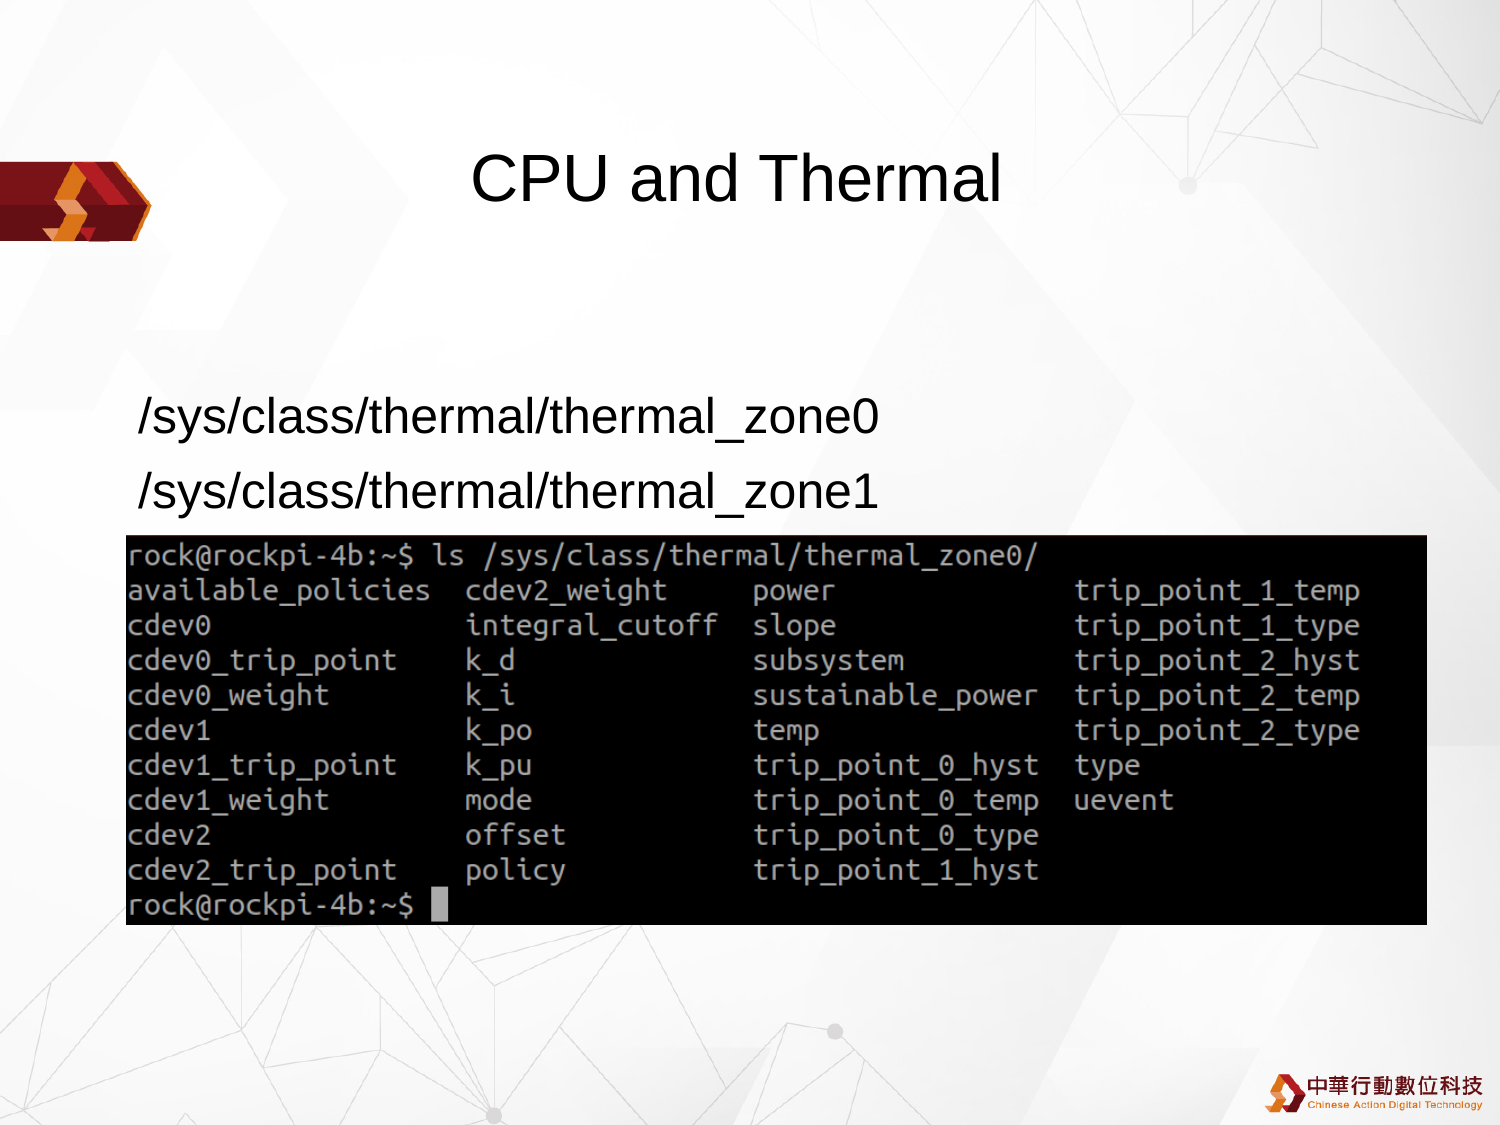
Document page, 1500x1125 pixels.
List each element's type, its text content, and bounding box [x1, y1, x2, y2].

text_box /sys/class/thermal/thermal_zone0 [123, 375, 997, 450]
title CPU and Thermal [107, 101, 1367, 255]
text_box /sys/class/thermal/thermal_zone1 [123, 450, 997, 526]
picture [0, 0, 1500, 1125]
